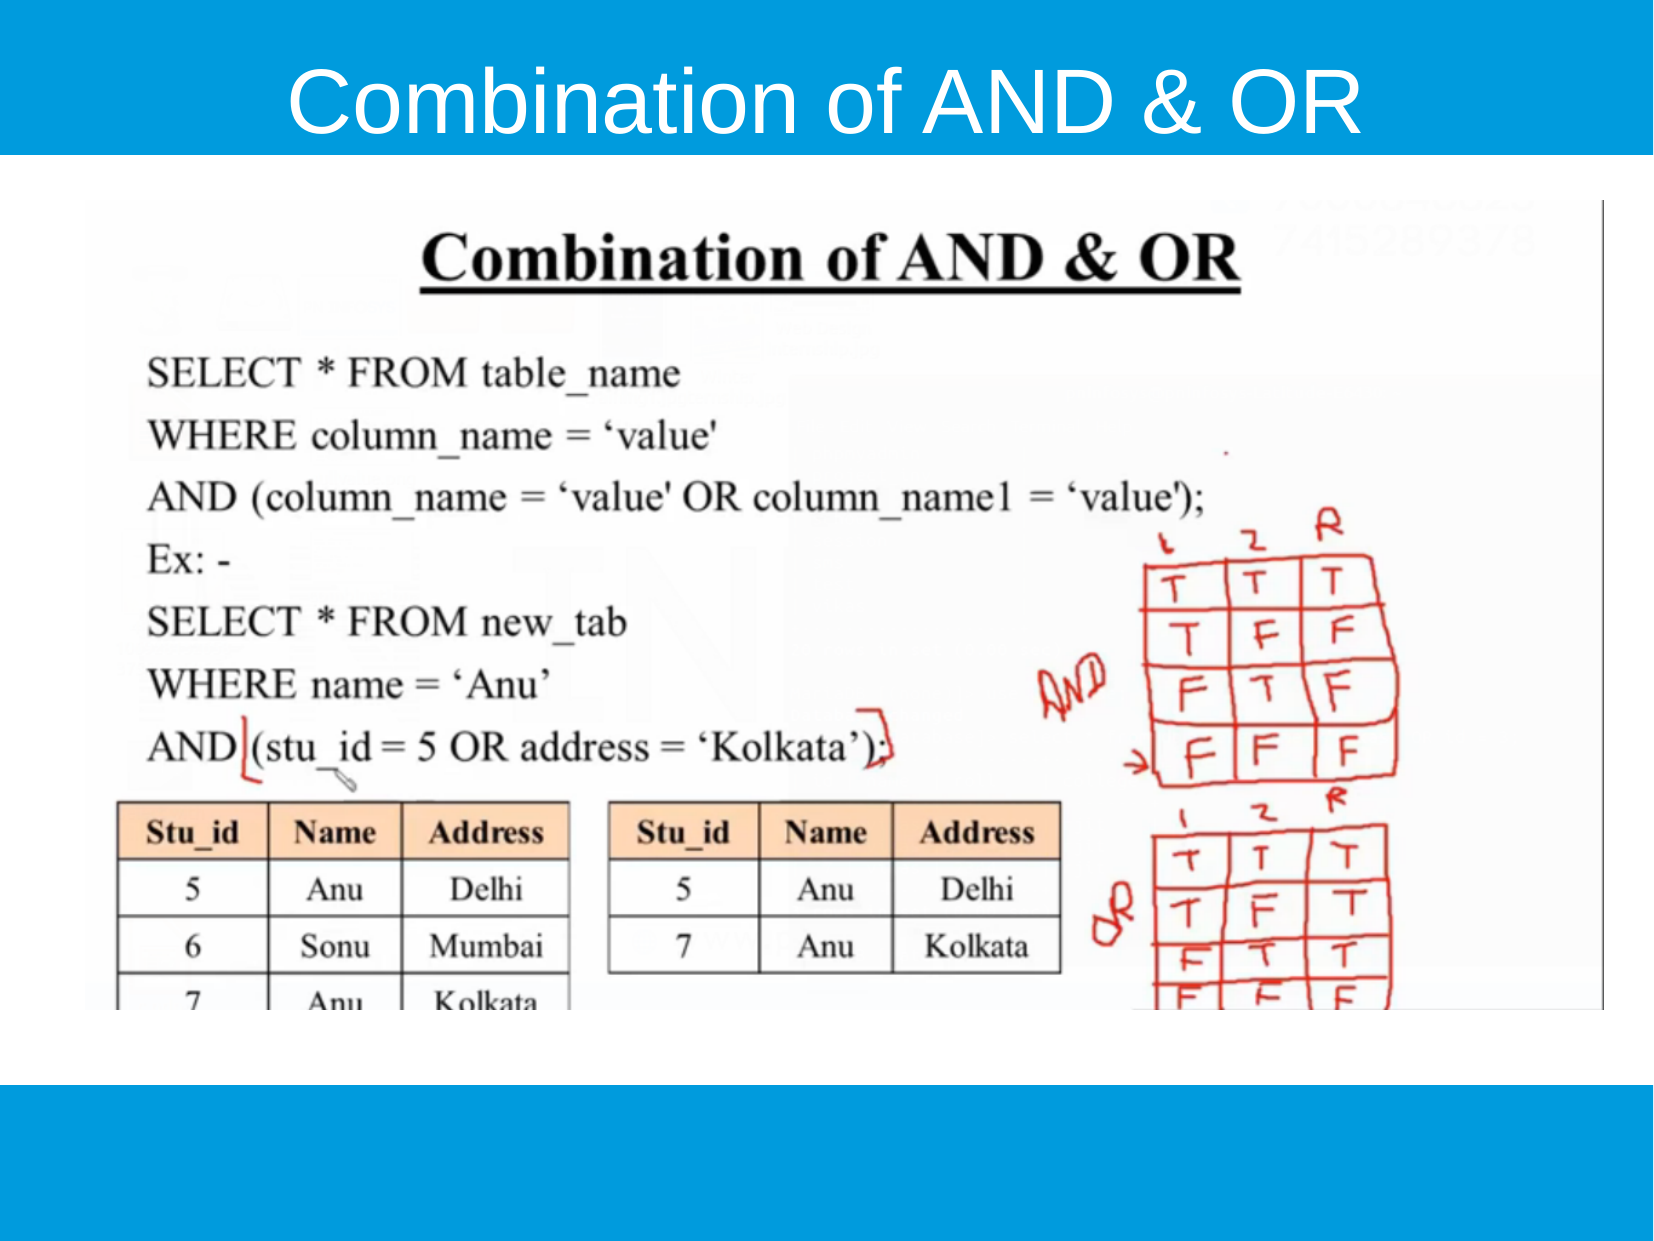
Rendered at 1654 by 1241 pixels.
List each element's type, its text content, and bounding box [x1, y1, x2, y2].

picture [85, 200, 1604, 1010]
title Combination of AND & OR [82, 49, 1571, 155]
